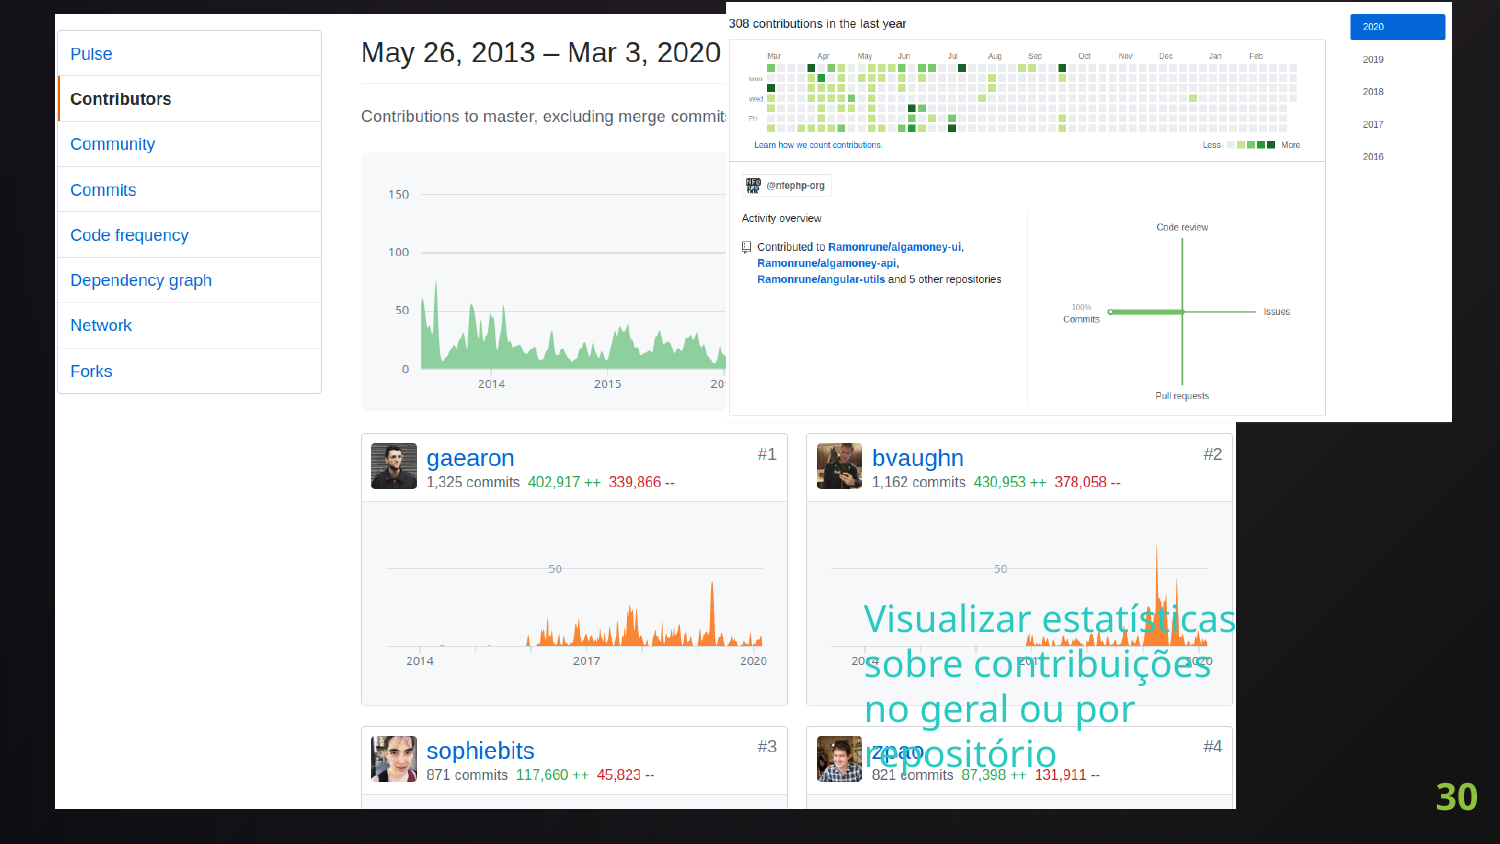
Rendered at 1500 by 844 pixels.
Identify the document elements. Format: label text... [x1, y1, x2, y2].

picture [892, 704, 904, 720]
picture [1047, 703, 1058, 720]
picture [1102, 704, 1114, 720]
picture [983, 712, 993, 720]
picture [948, 704, 958, 710]
picture [924, 704, 936, 720]
picture [1024, 704, 1036, 720]
picture [55, 2, 1452, 809]
text_box Visualizar estatísticas sobre contribuições no geral ou por repositório [849, 580, 1268, 703]
slide_number <number> [1407, 752, 1494, 844]
picture [1080, 704, 1092, 720]
